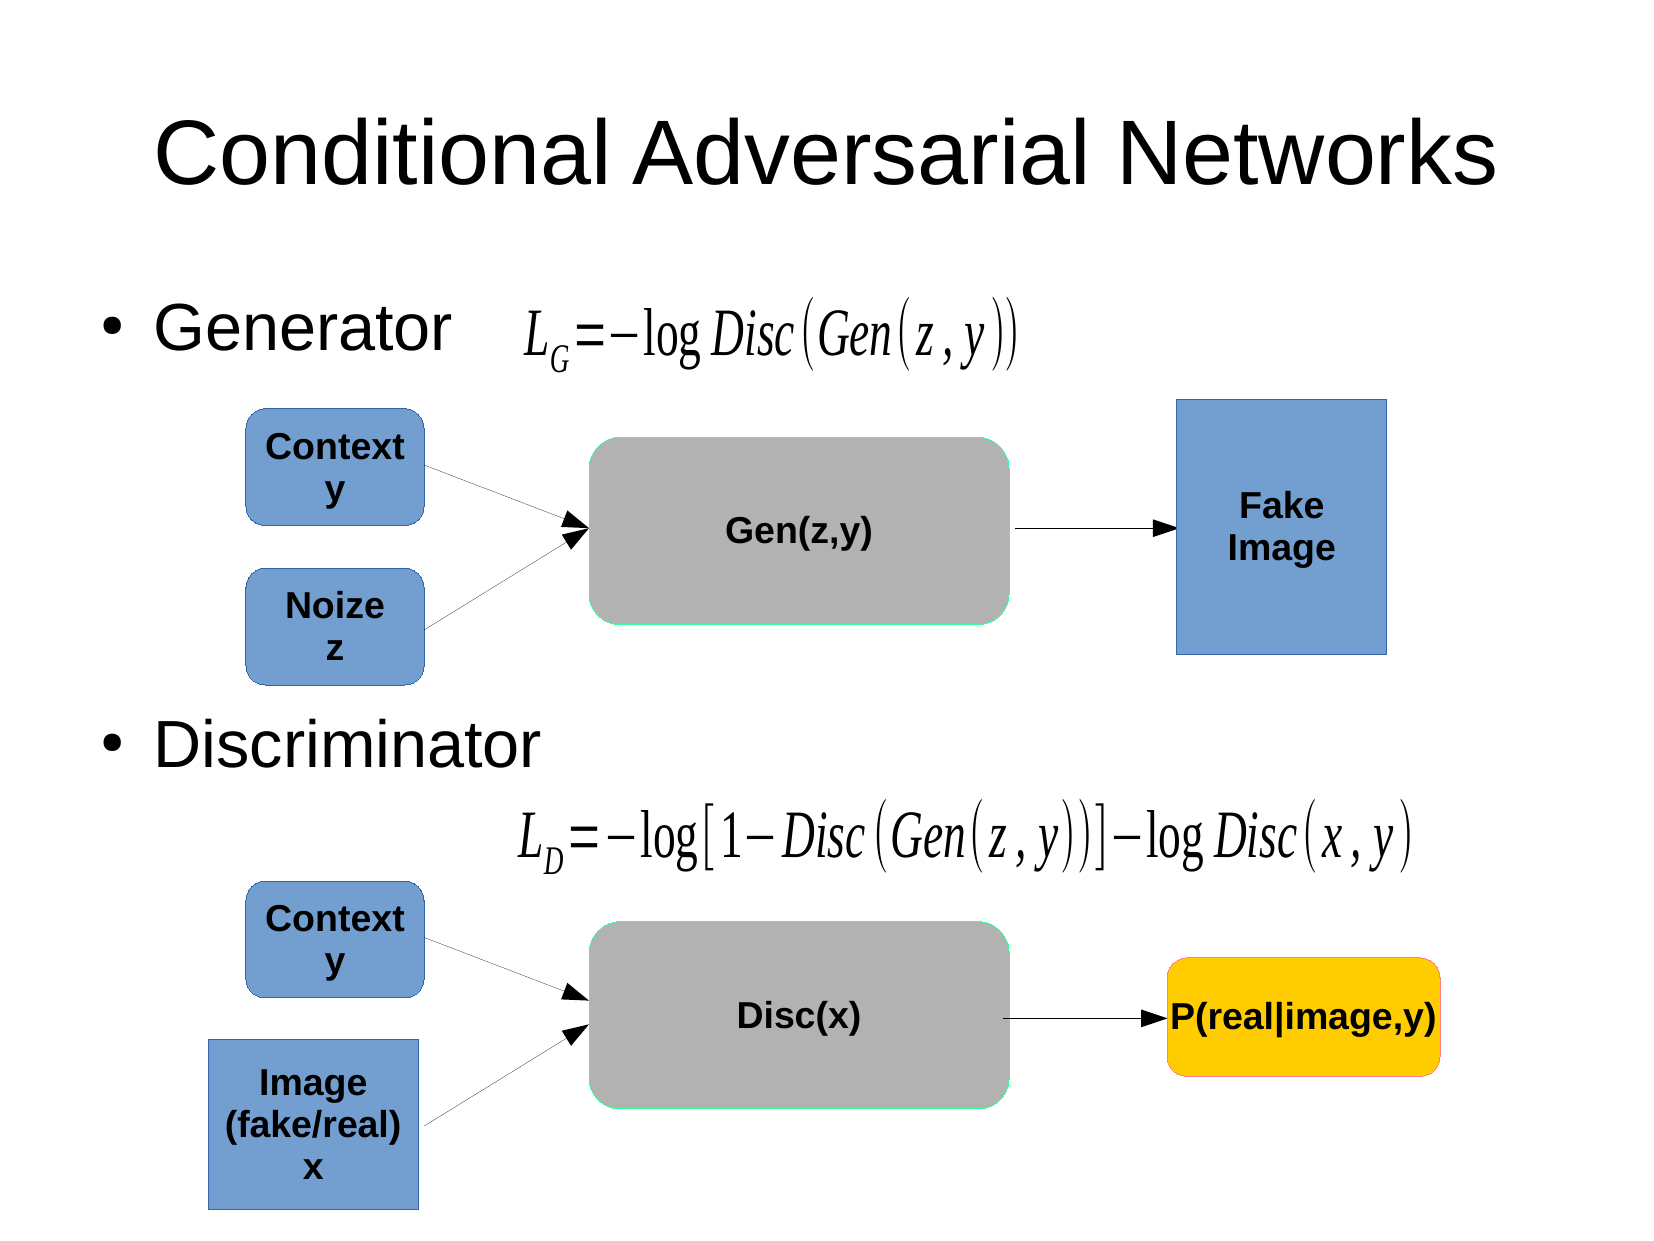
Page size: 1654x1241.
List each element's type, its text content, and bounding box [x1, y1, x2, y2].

text_box Context y [245, 881, 425, 998]
text_box Disc(x) [589, 921, 1010, 1109]
chart [510, 292, 1032, 380]
text_box Image (fake/real) x [208, 1039, 419, 1210]
text_box Fake Image [1176, 399, 1387, 655]
text_box P(real|image,y) [1167, 957, 1441, 1077]
title Conditional Adversarial Networks [82, 49, 1571, 257]
text_box Gen(z,y) [589, 437, 1010, 625]
chart [504, 794, 1425, 882]
list Generator Discriminator [82, 290, 1571, 1010]
text_box Noize z [245, 568, 425, 686]
text_box Context y [245, 408, 425, 526]
